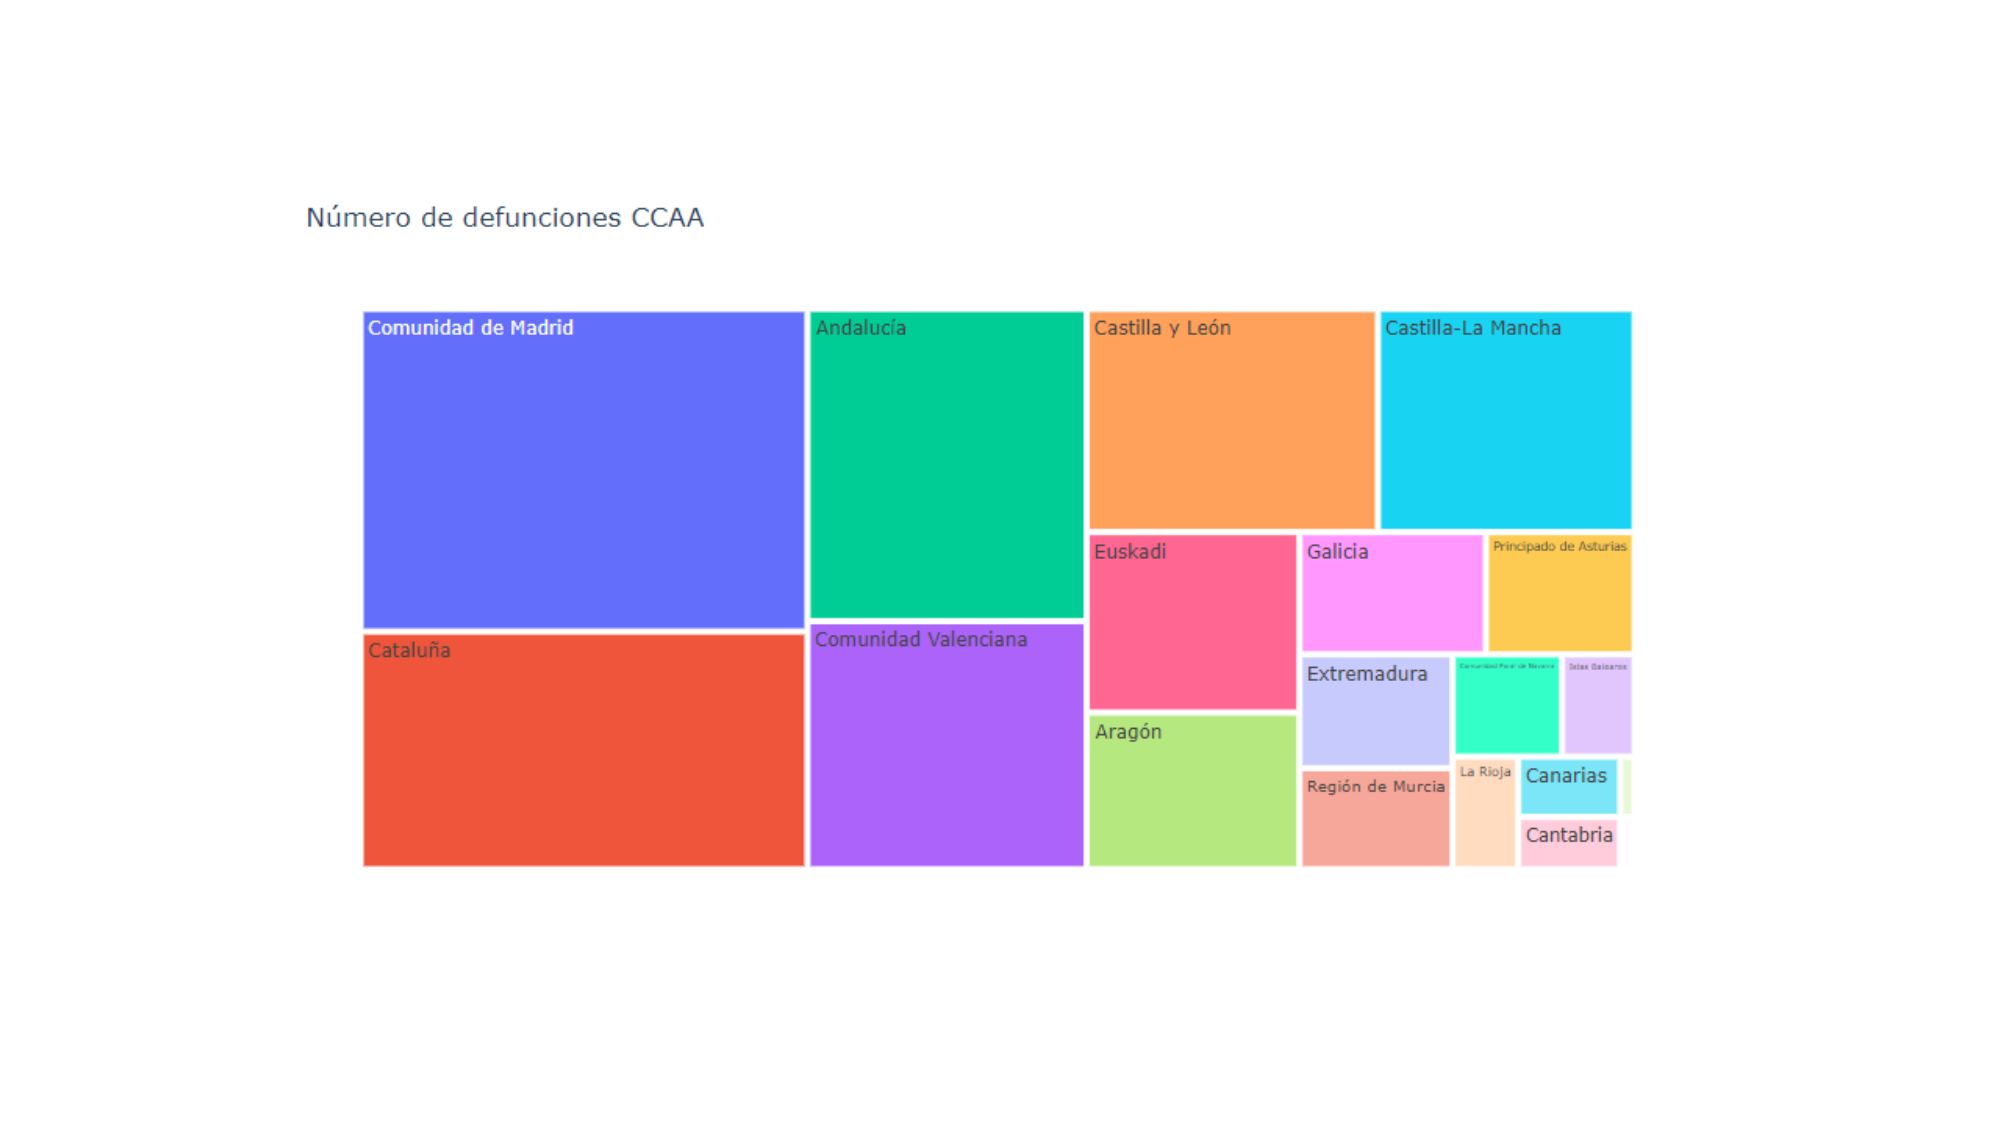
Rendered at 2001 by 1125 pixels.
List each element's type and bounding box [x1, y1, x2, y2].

picture [296, 191, 1648, 886]
